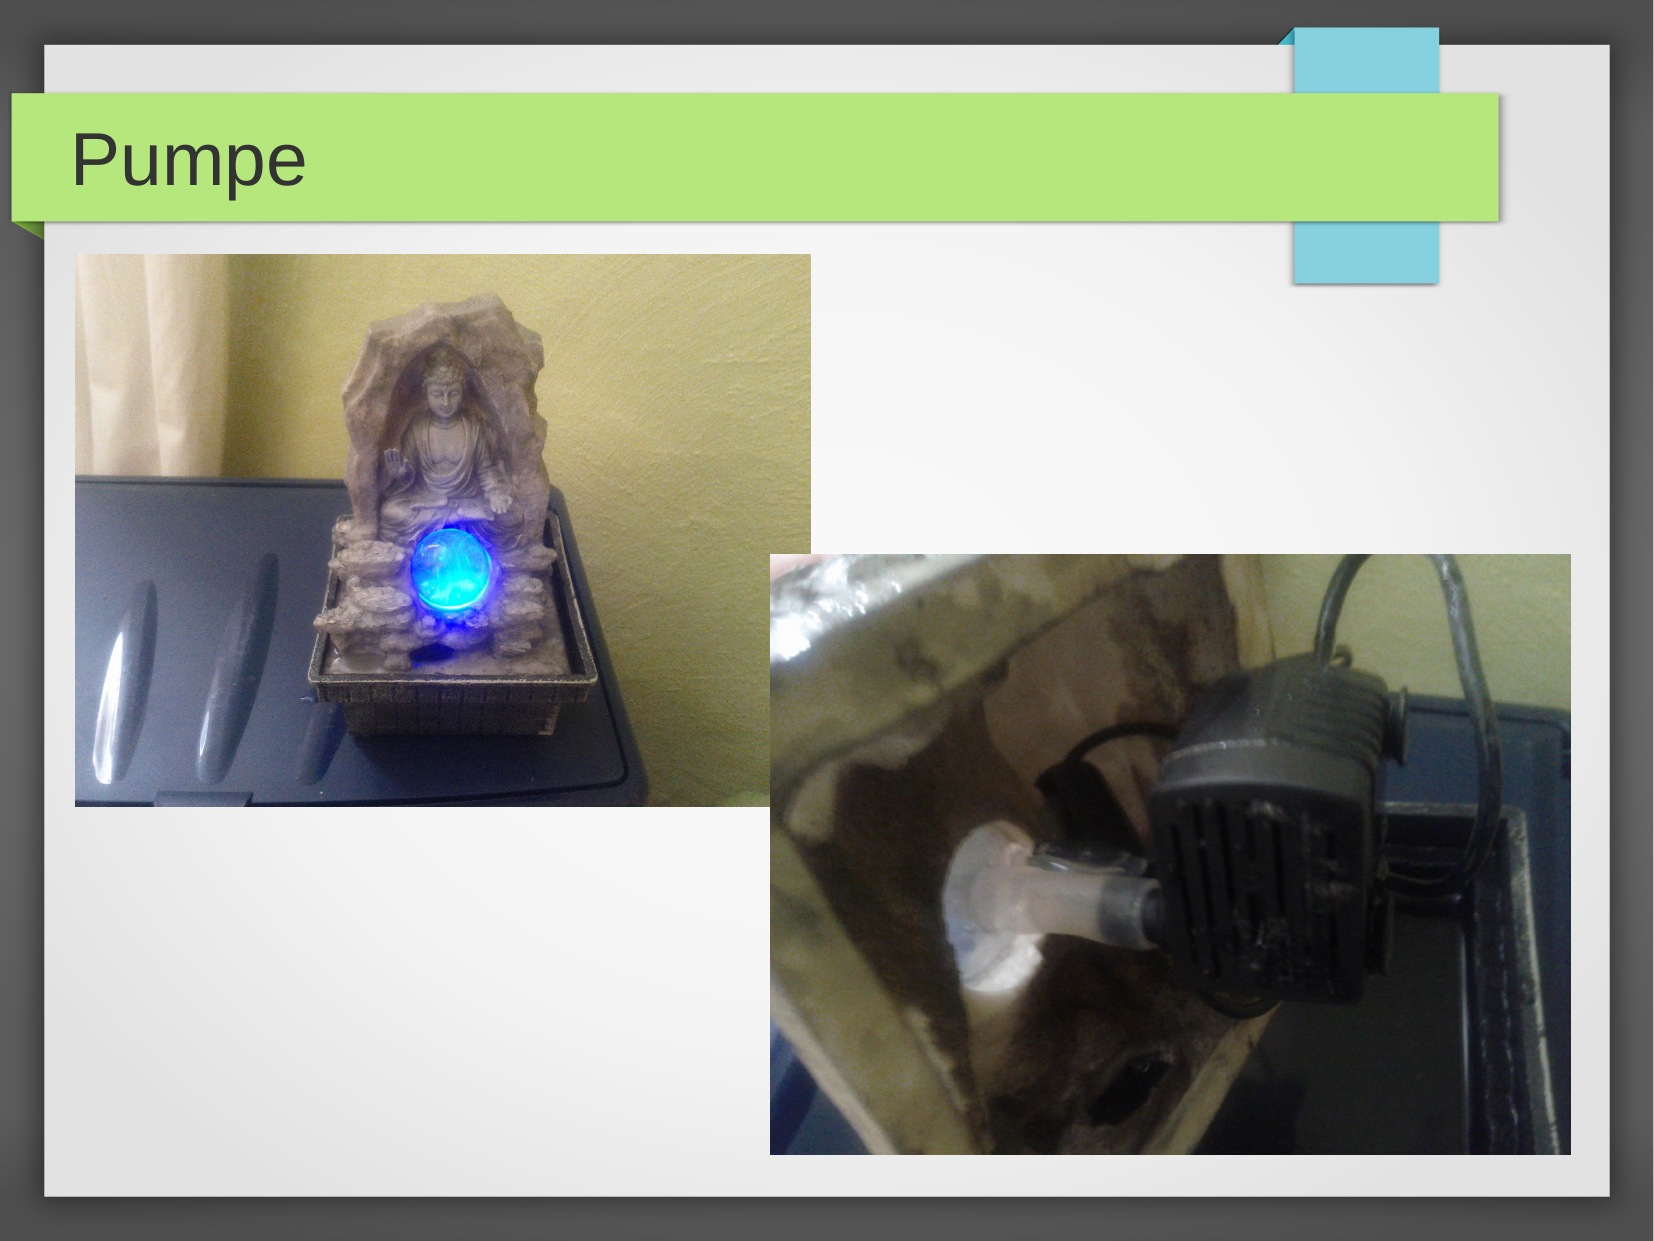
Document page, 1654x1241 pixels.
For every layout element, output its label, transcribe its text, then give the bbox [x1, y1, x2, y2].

title Pumpe [70, 106, 1229, 213]
picture [0, 0, 1654, 1241]
